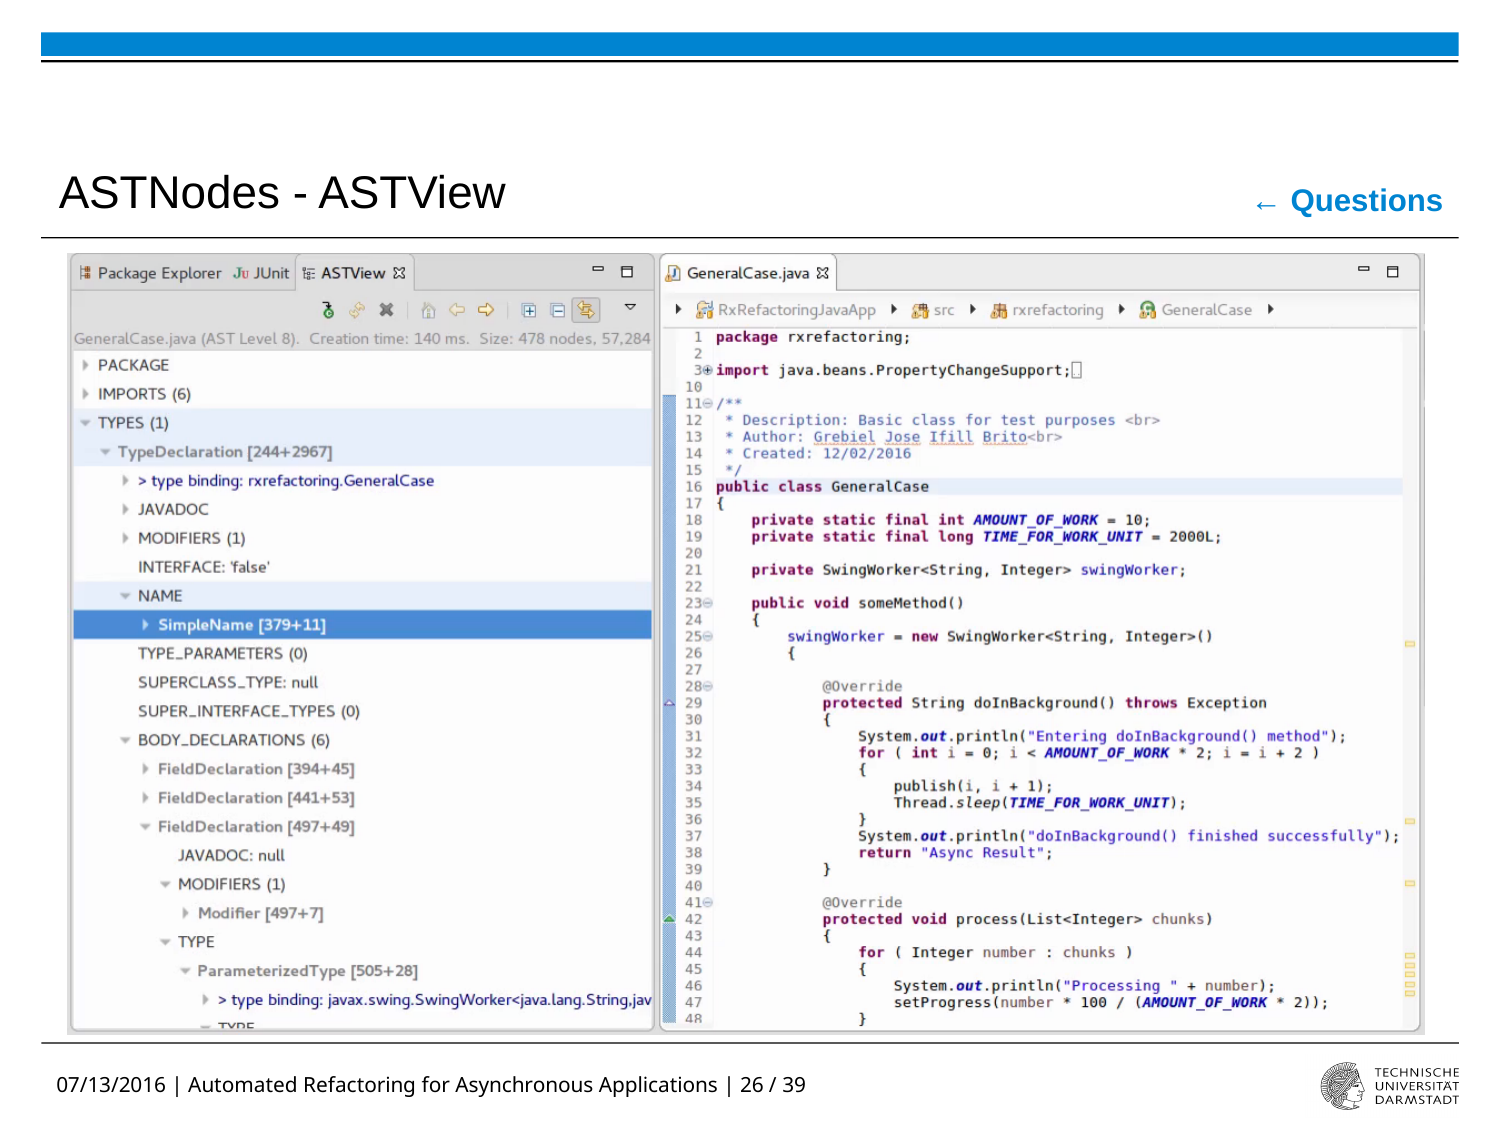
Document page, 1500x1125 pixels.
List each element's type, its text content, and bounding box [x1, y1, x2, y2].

text_box [66, 252, 1426, 1036]
text_box ASTNodes - ASTView [58, 80, 1149, 218]
picture [1305, 1054, 1459, 1118]
text_box ← Questions [1215, 164, 1444, 218]
